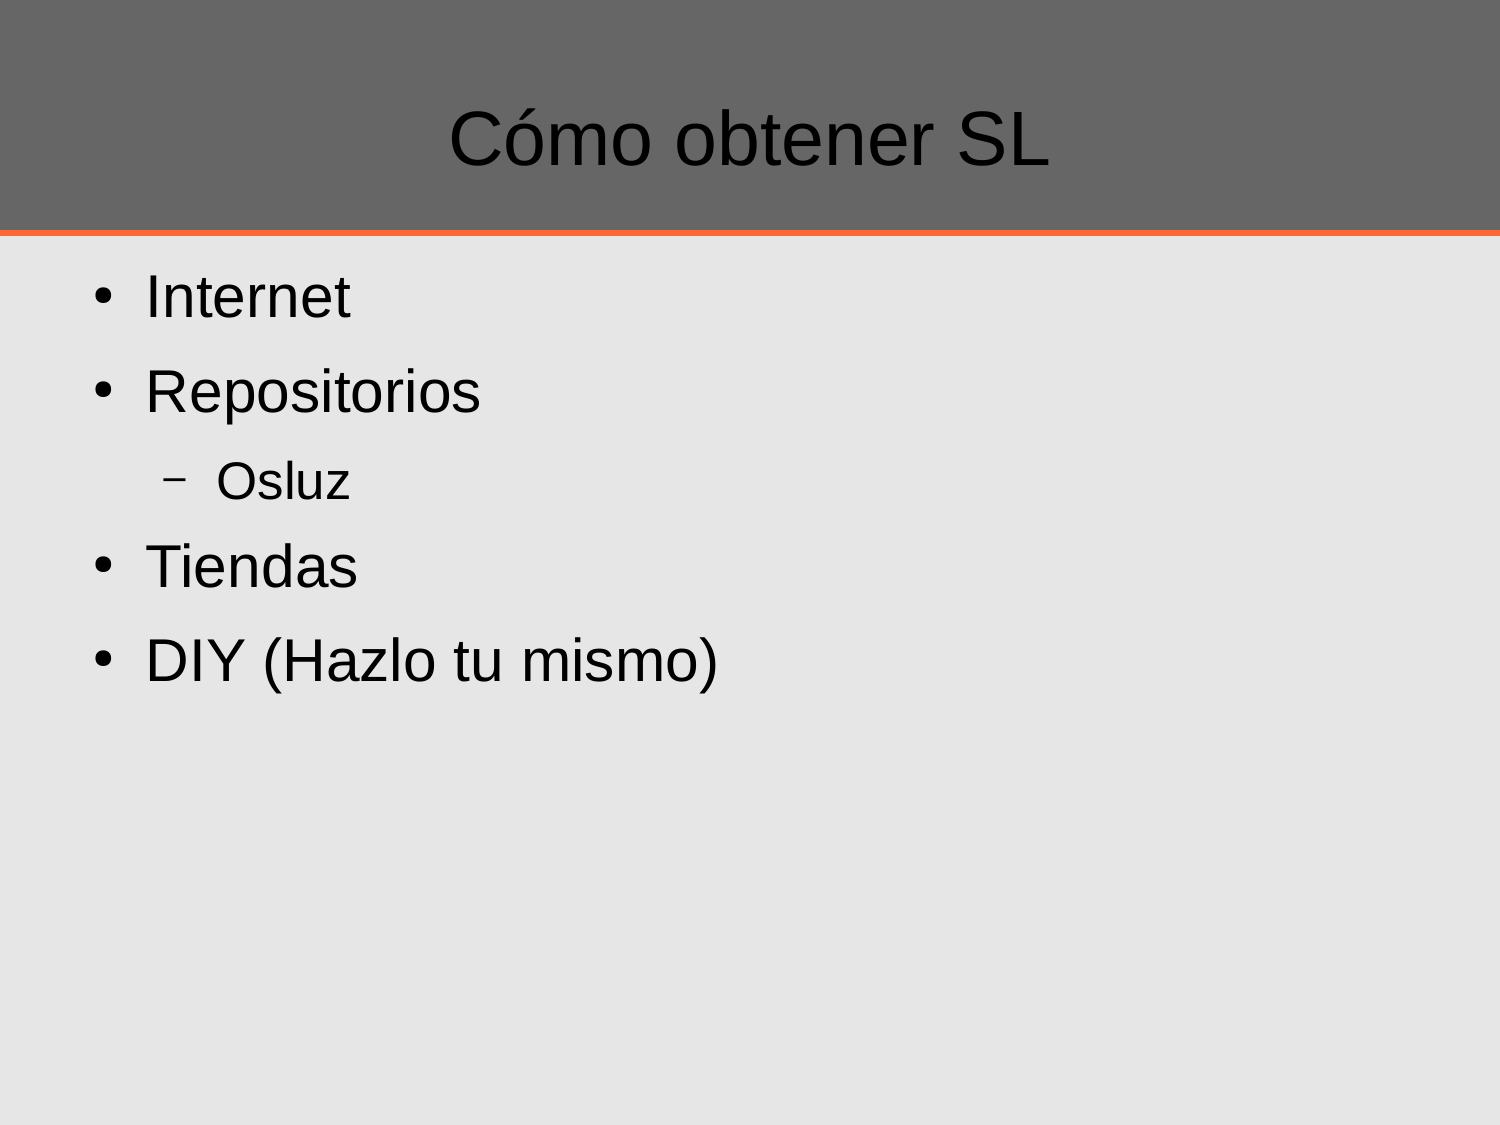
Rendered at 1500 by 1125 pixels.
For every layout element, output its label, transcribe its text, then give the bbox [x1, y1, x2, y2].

list Internet Repositorios Osluz Tiendas DIY (Hazlo tu mismo) [75, 263, 1425, 916]
title Cómo obtener SL [75, 44, 1425, 233]
